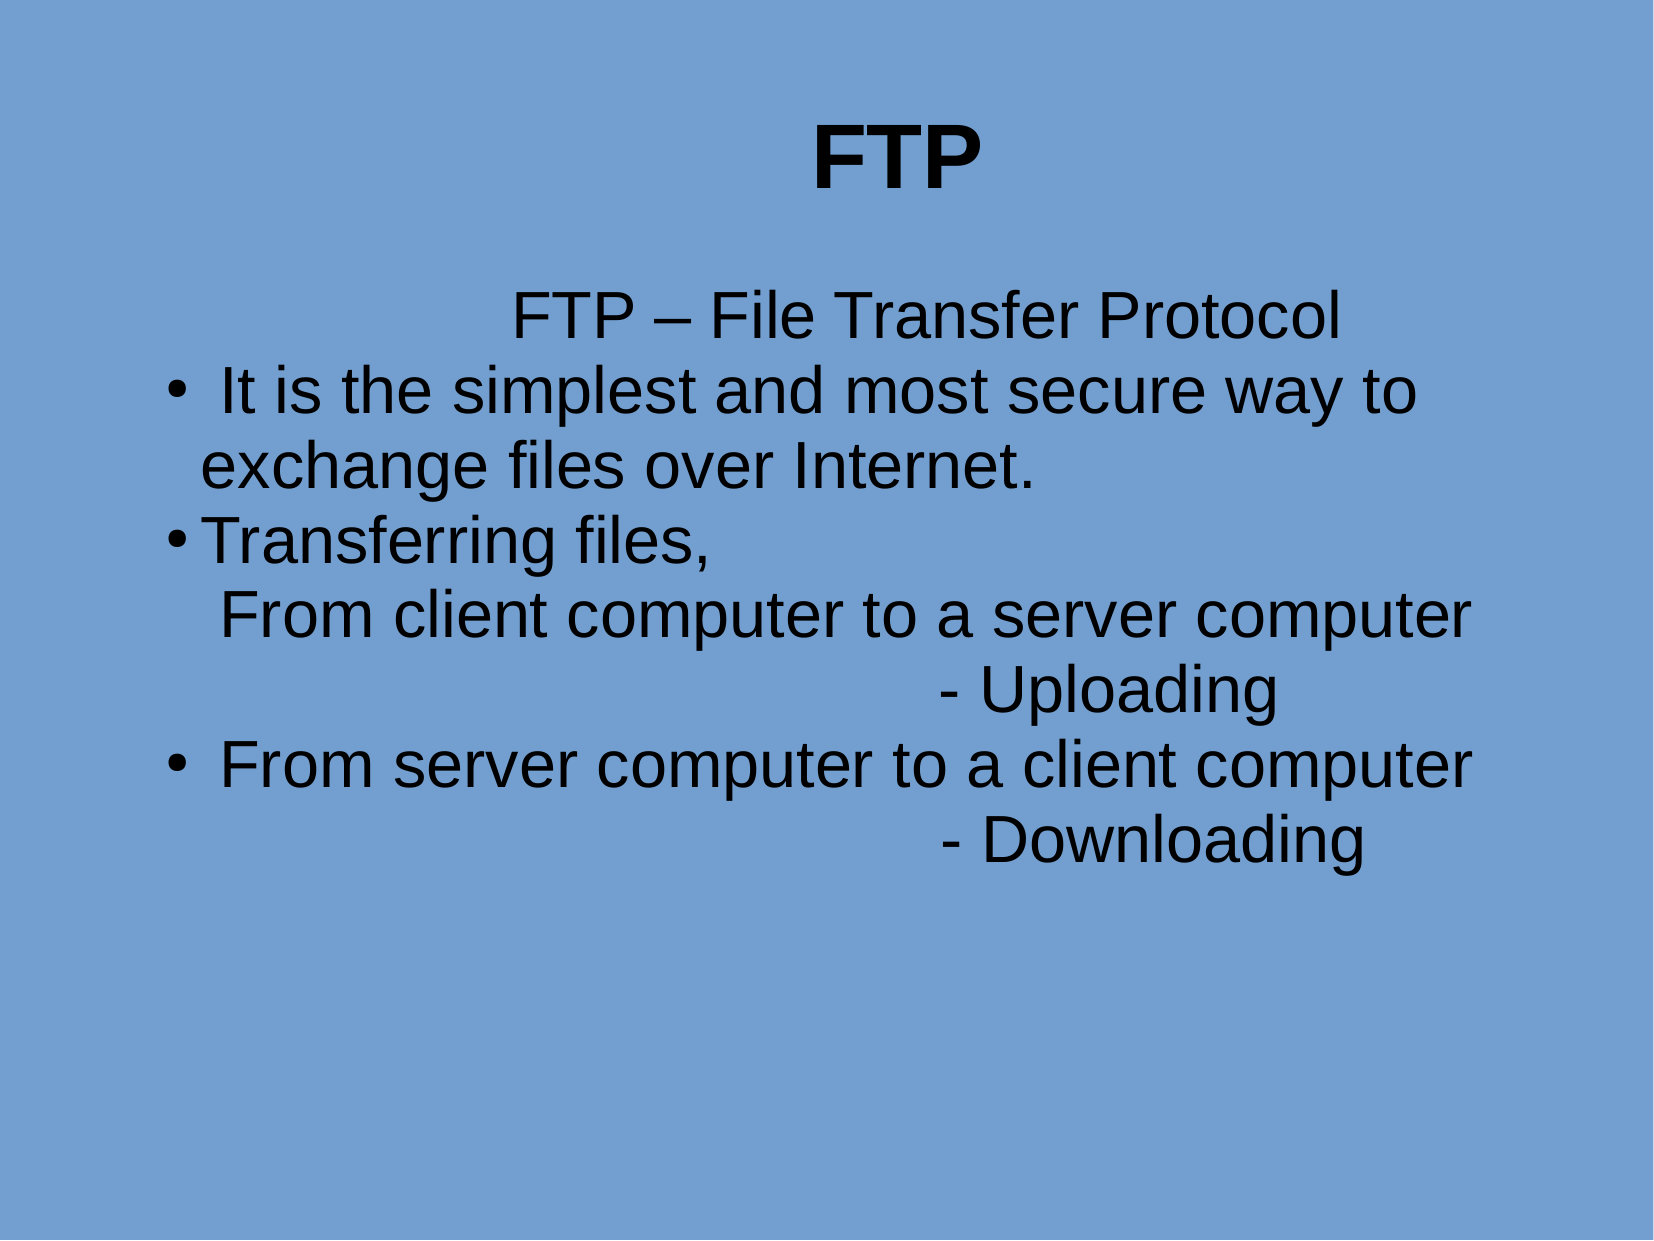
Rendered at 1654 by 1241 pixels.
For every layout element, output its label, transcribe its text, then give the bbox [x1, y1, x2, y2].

title FTP [153, 52, 1642, 260]
subtitle FTP – File Transfer Protocol It is the simplest and most secure way to exchange files over Internet. Transferring files, From client computer to a server computer - Uploading From server computer to a client computer - Downloading [165, 278, 1654, 998]
